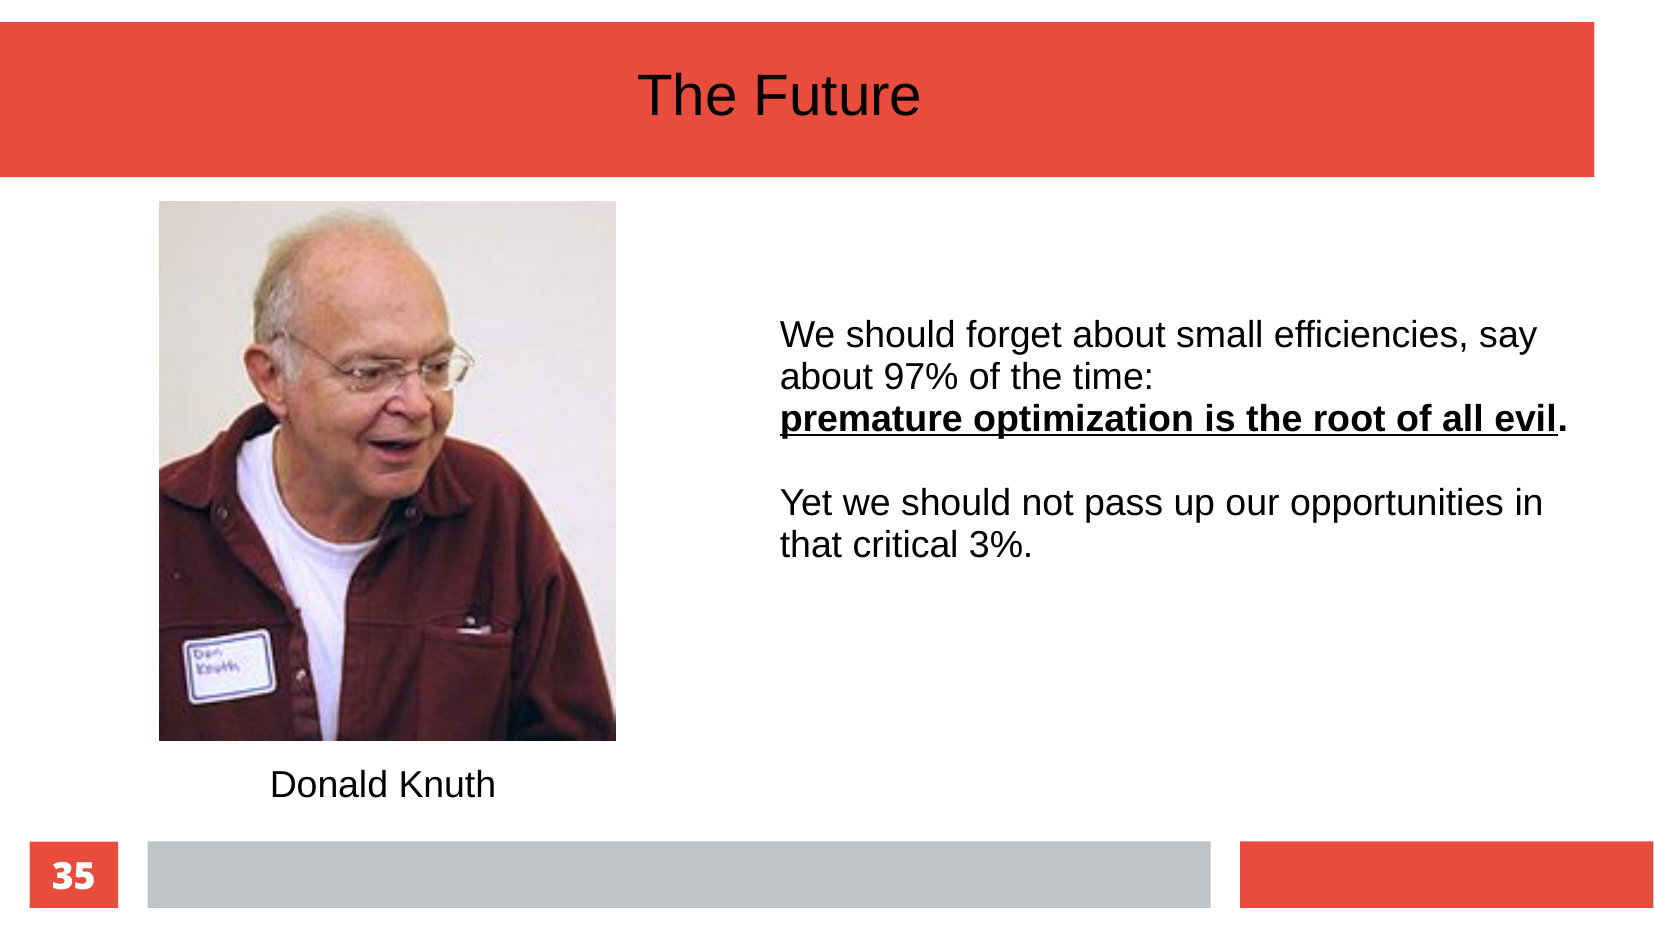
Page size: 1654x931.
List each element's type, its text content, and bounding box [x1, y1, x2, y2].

text_box We should forget about small efficiencies, say about 97% of the time: premature optimization is the root of all evil. Yet we should not pass up our opportunities in that critical 3%. [765, 306, 1606, 796]
text_box The Future [270, 55, 1291, 136]
text_box Donald Knuth [255, 756, 541, 826]
picture [159, 201, 616, 741]
